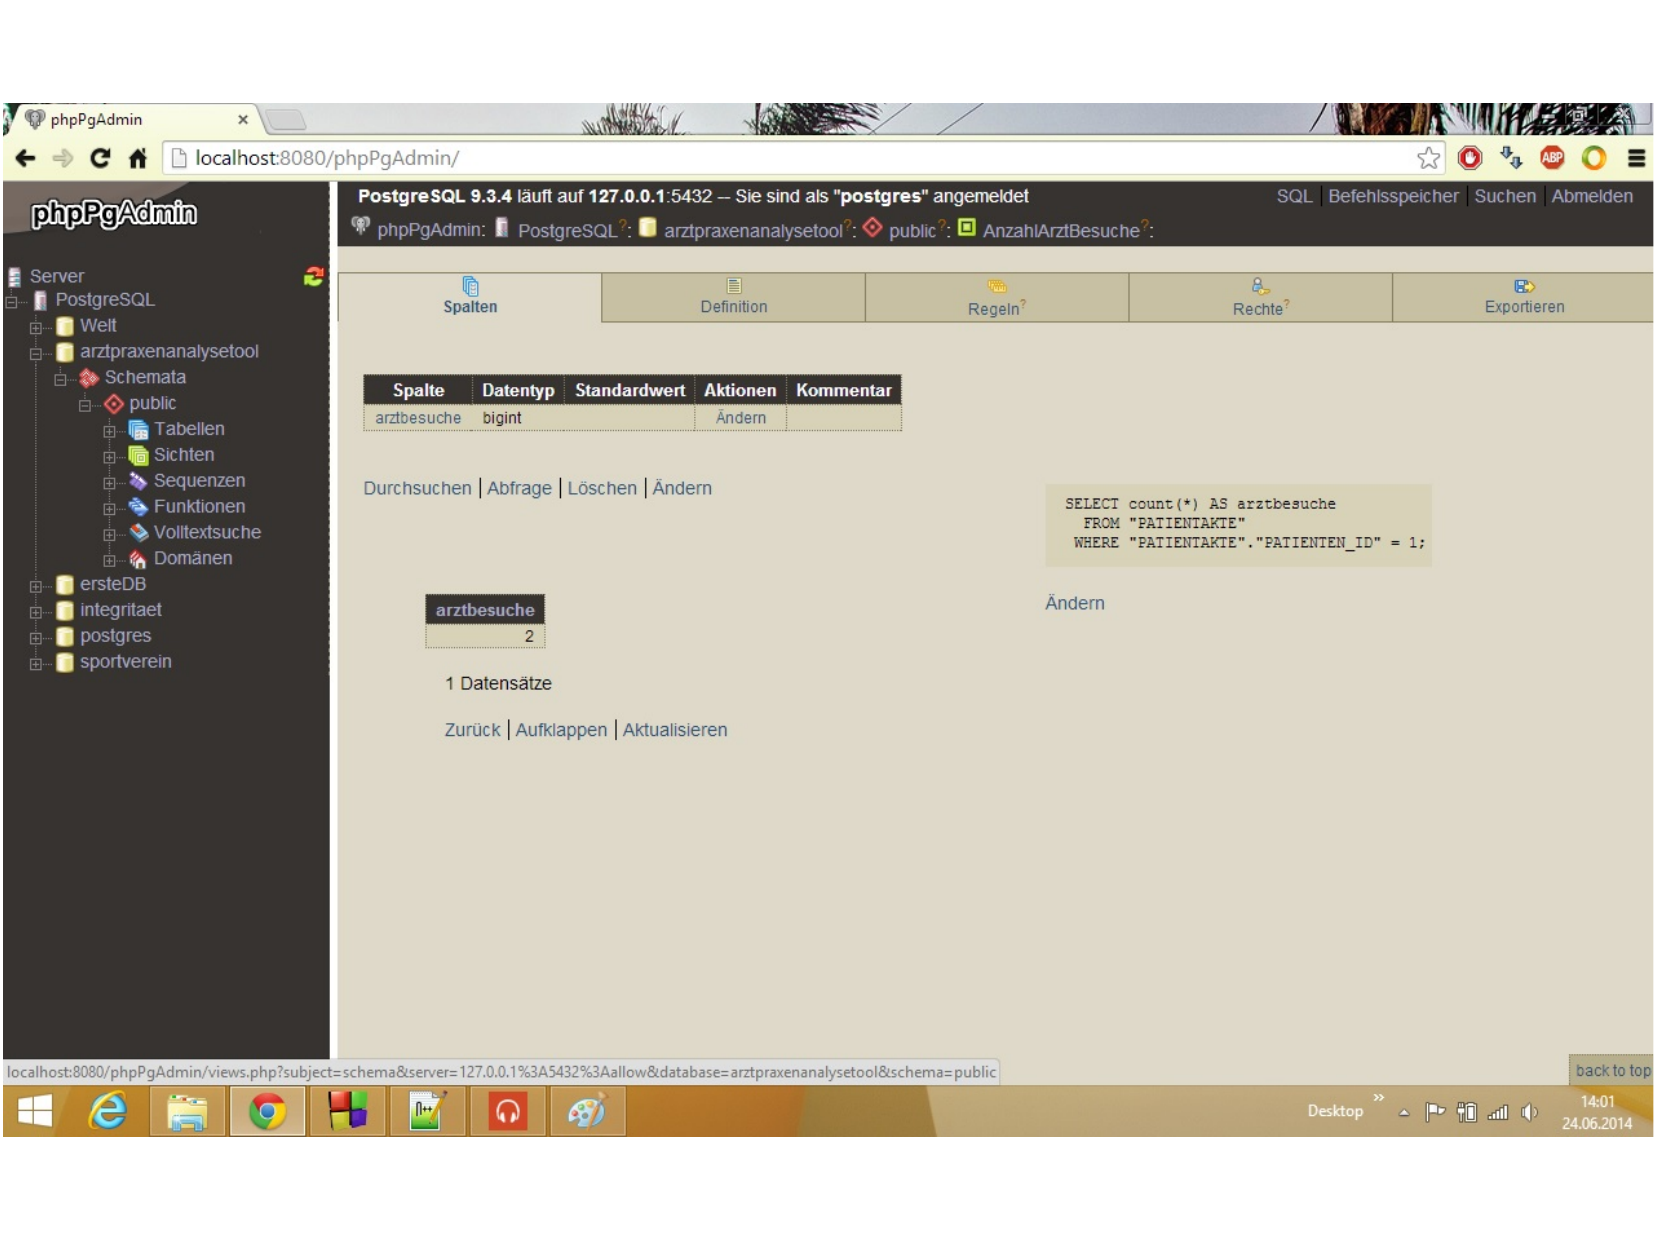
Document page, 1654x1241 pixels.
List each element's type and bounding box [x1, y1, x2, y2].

picture [3, 103, 1654, 1137]
